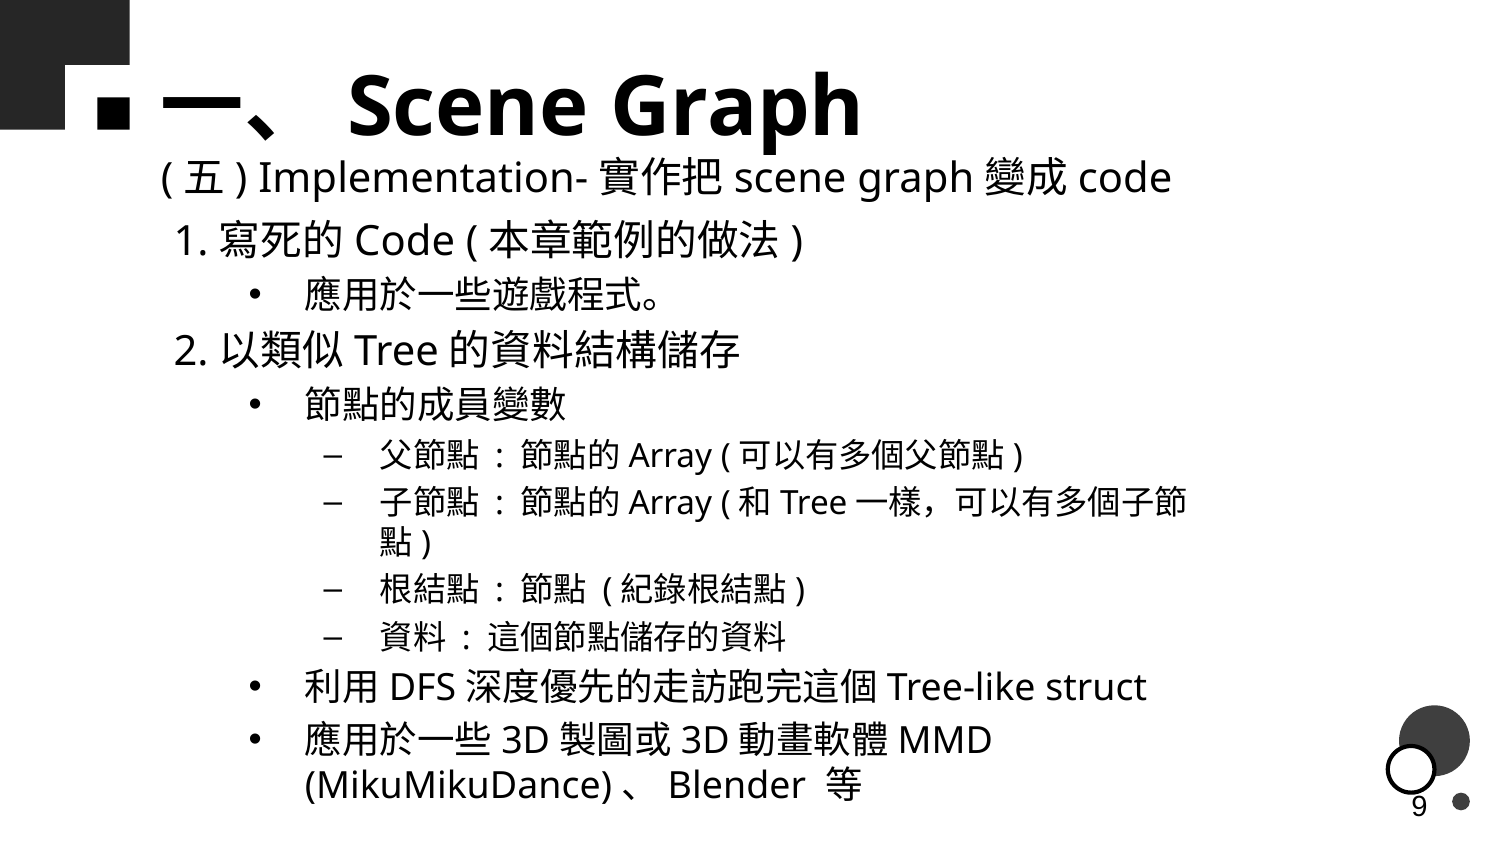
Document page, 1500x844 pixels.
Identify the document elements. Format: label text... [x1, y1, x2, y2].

text_box (五) Implementation-實作把scene graph變成code [145, 143, 1202, 206]
text_box [97, 97, 130, 130]
slide_number <number> [1254, 782, 1443, 827]
text_box 一、Scene Graph [145, 32, 1093, 173]
text_box [1452, 792, 1470, 811]
text_box [0, 0, 130, 130]
text_box [1387, 705, 1470, 782]
text_box 1.寫死的Code (本章範例的做法) 應用於一些遊戲程式。 2.以類似Tree的資料結構儲存 節點的成員變數 父節點 : 節點的Array (可以有多個父節點) 子節點 : 節點的Array (和Tree一樣，可以有多個子節點) 根結點 : 節點 (紀錄根結點) 資料 : 這個節點儲存的資料 利用DFS深度優先的走訪跑完這個Tree-like struct 應用於一些3D製圖或3D動畫軟體MMD (MikuMikuDance)、Blender 等 [64, 206, 1254, 844]
